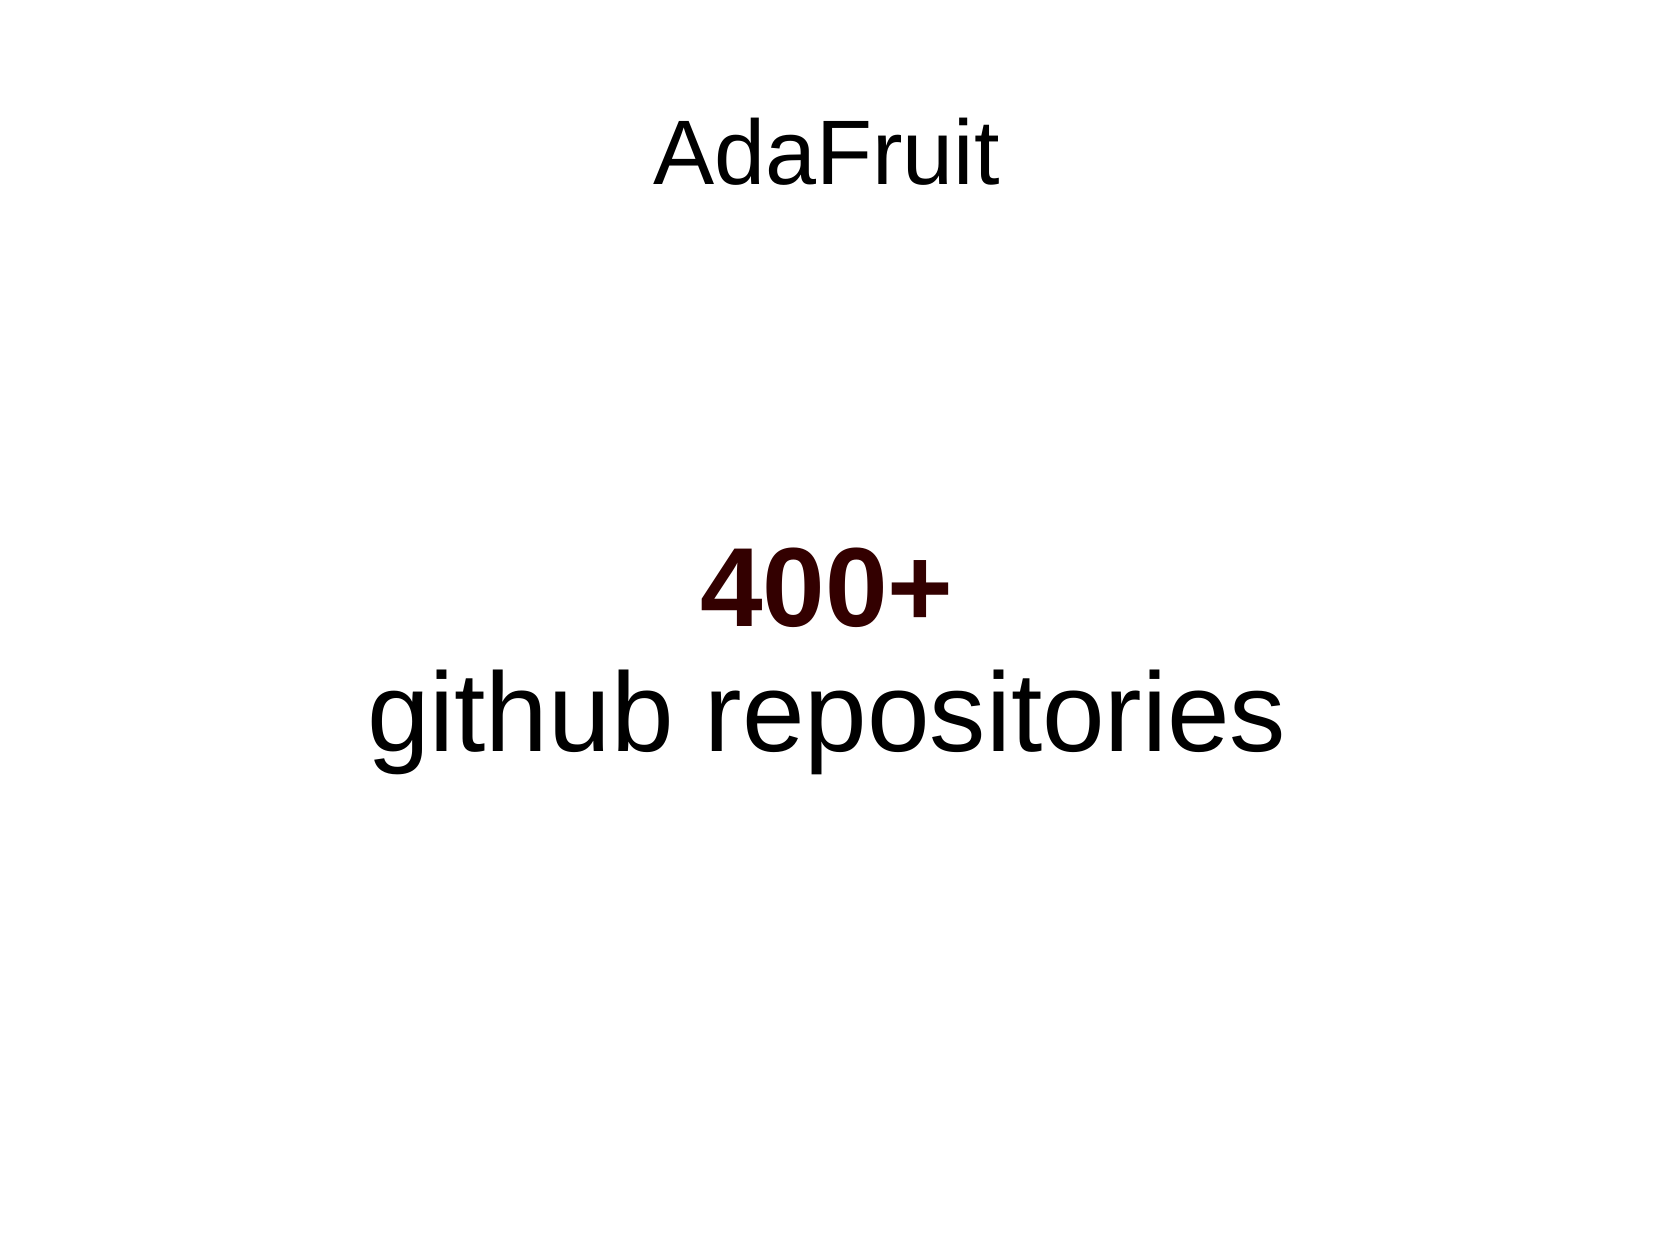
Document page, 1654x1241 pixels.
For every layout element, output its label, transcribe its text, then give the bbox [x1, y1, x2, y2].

title AdaFruit [82, 49, 1571, 257]
subtitle 400+ github repositories [82, 290, 1571, 1010]
